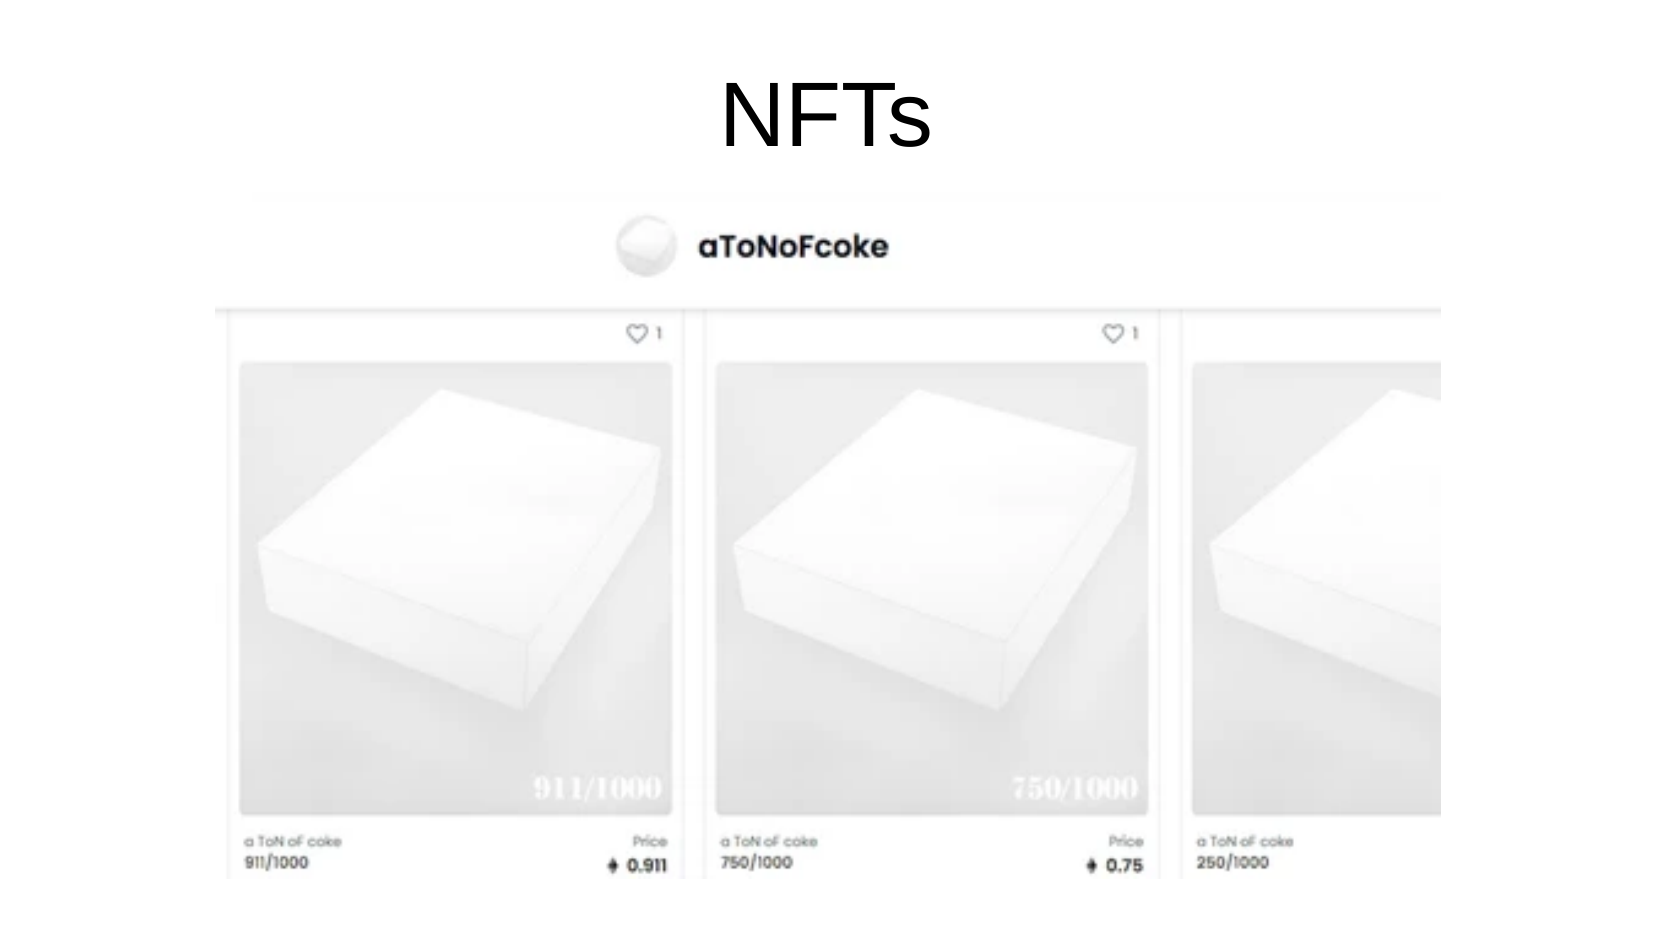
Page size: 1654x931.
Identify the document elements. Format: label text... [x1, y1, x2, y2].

picture [215, 192, 1441, 879]
title NFTs [82, 37, 1571, 193]
